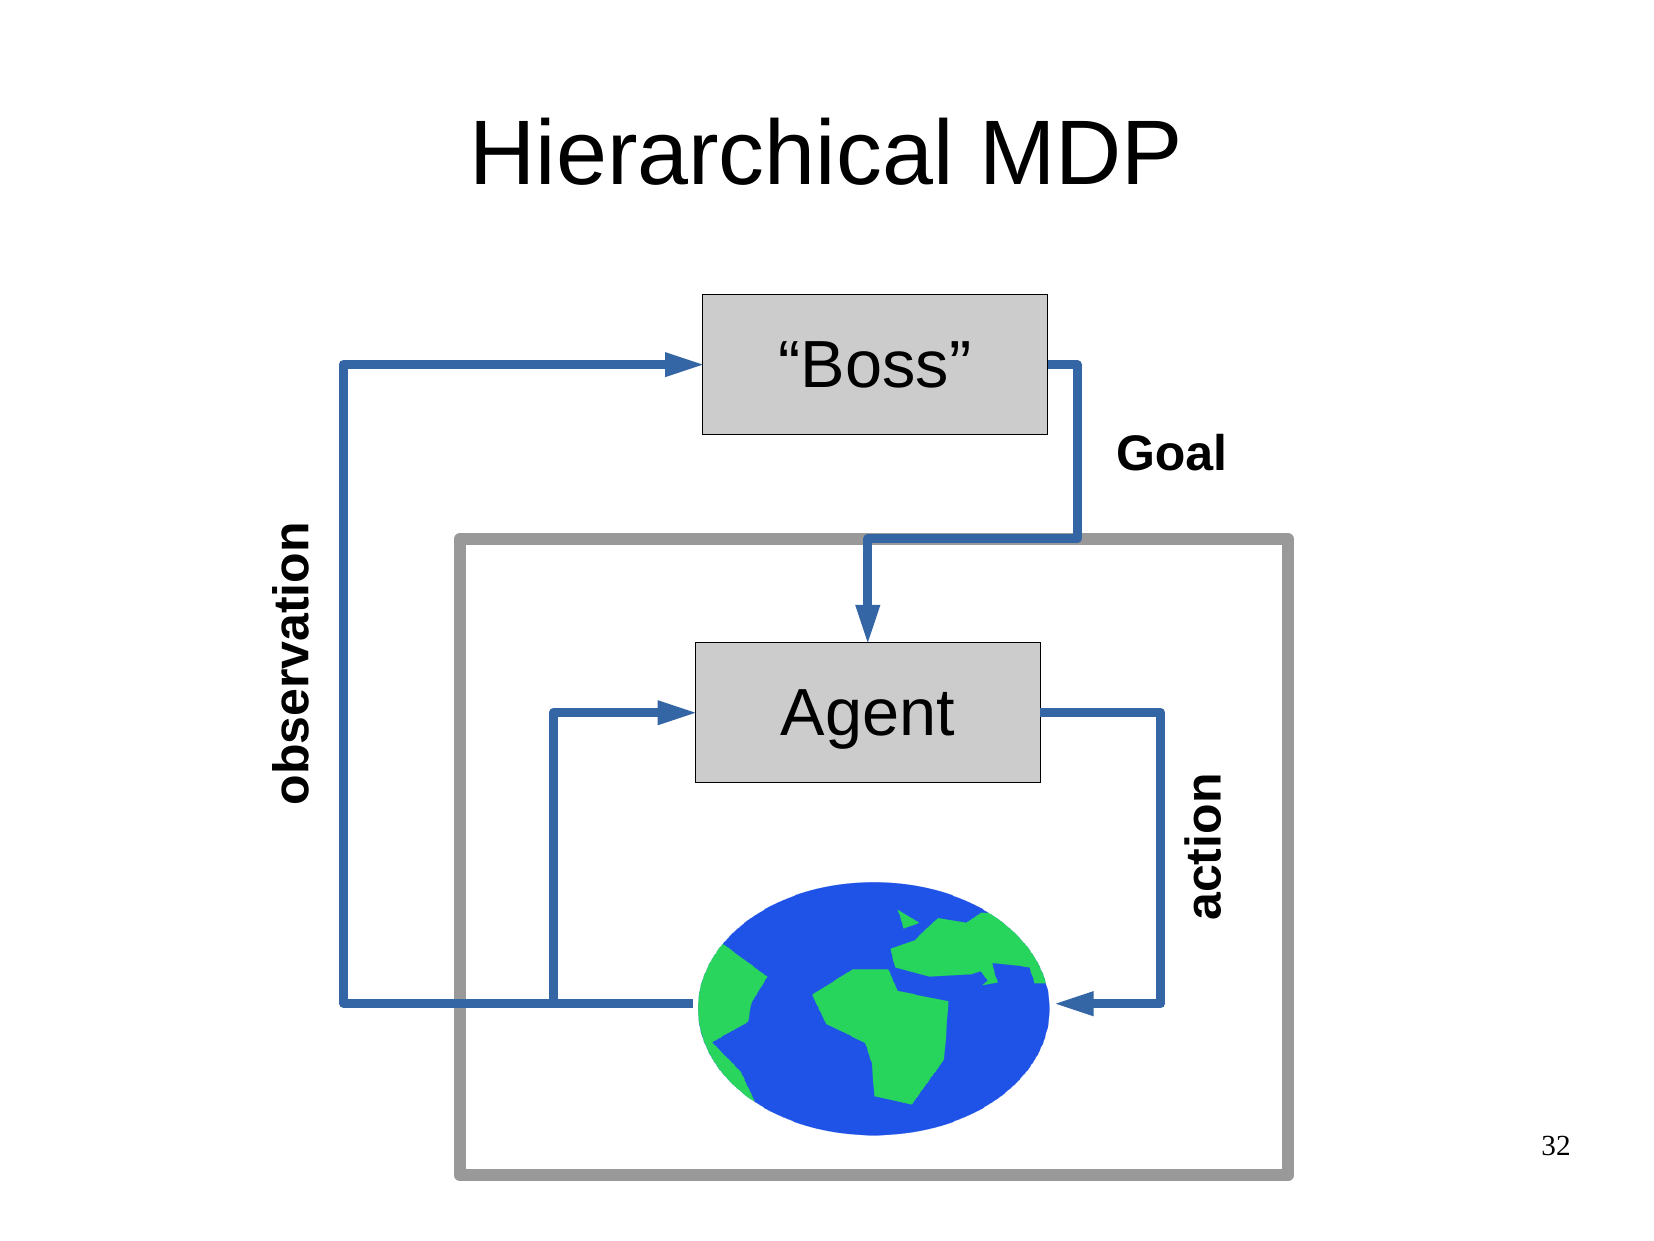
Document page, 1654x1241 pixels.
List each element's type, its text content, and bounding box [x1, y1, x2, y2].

picture [586, 853, 1161, 1164]
title Hierarchical MDP [82, 49, 1571, 257]
text_box observation [255, 507, 327, 821]
text_box “Boss” [702, 294, 1048, 435]
text_box action [1167, 758, 1240, 936]
text_box [558, 714, 1156, 999]
text_box [459, 539, 1289, 1176]
text_box [459, 539, 867, 999]
text_box Goal [1101, 417, 1243, 489]
text_box Agent [695, 642, 1041, 783]
